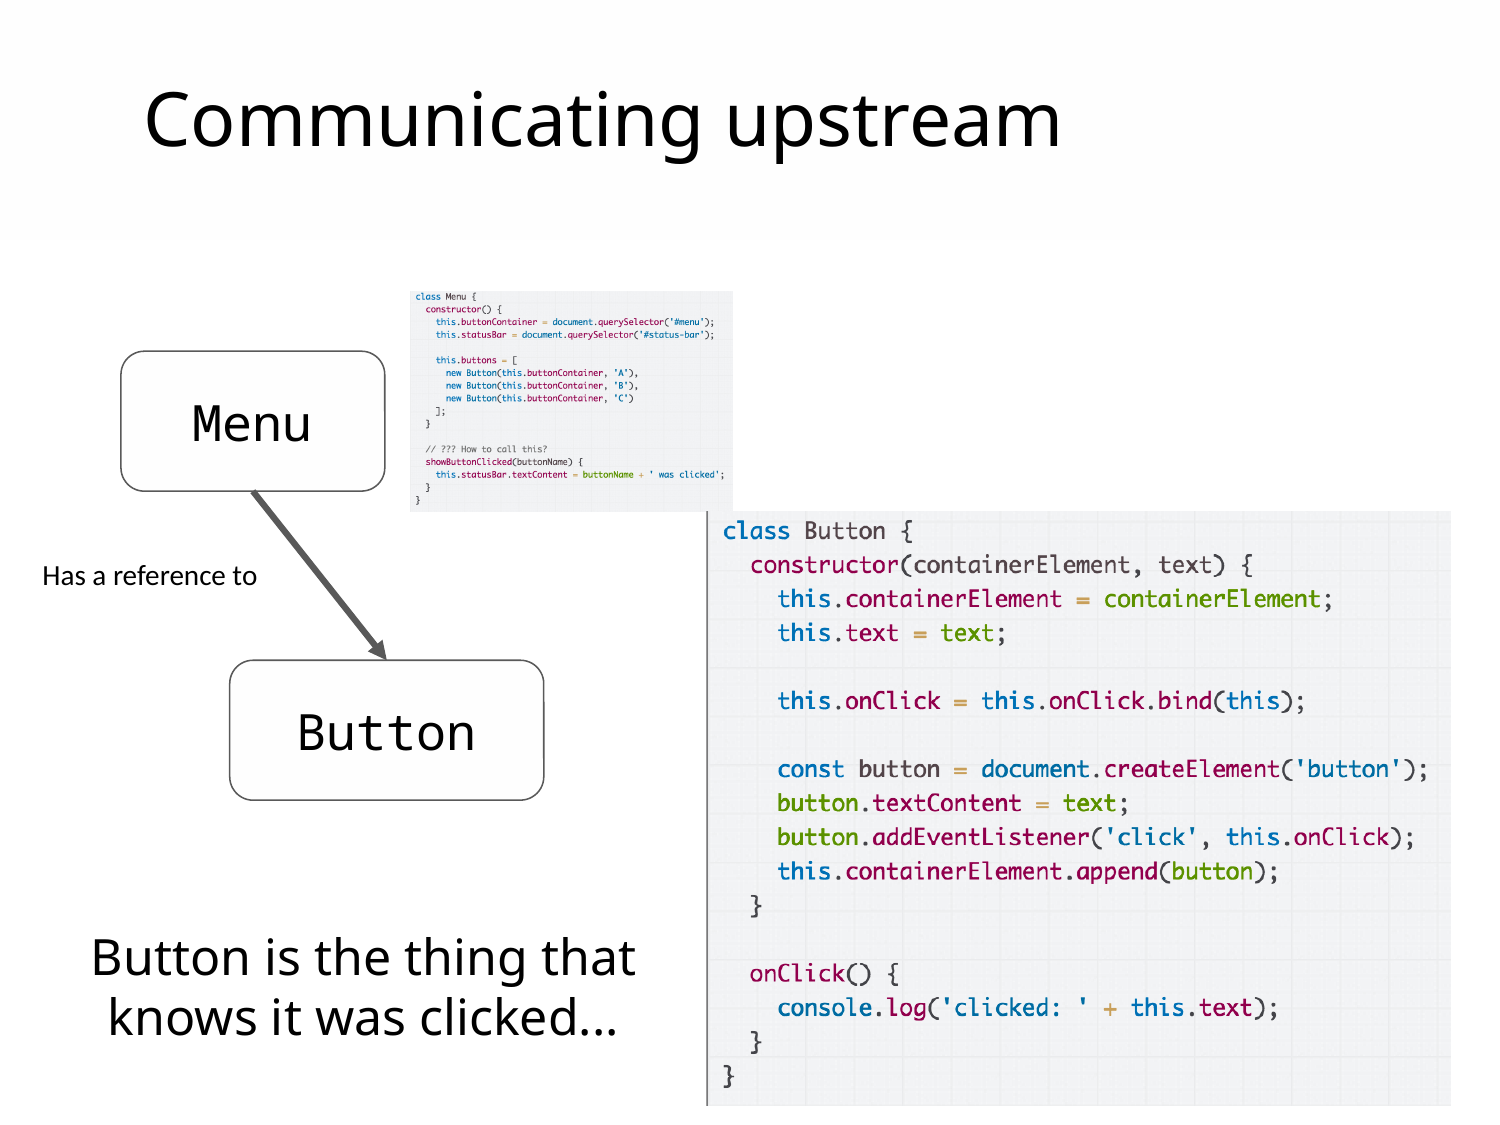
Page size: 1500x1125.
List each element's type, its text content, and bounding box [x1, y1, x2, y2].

text_box Menu [120, 351, 385, 492]
title Communicating upstream [128, 56, 1372, 183]
text_box Has a reference to [27, 541, 341, 611]
picture [410, 291, 1451, 1106]
text_box Button [229, 660, 544, 801]
text_box Button is the thing that knows it was clicked... [58, 909, 670, 1079]
